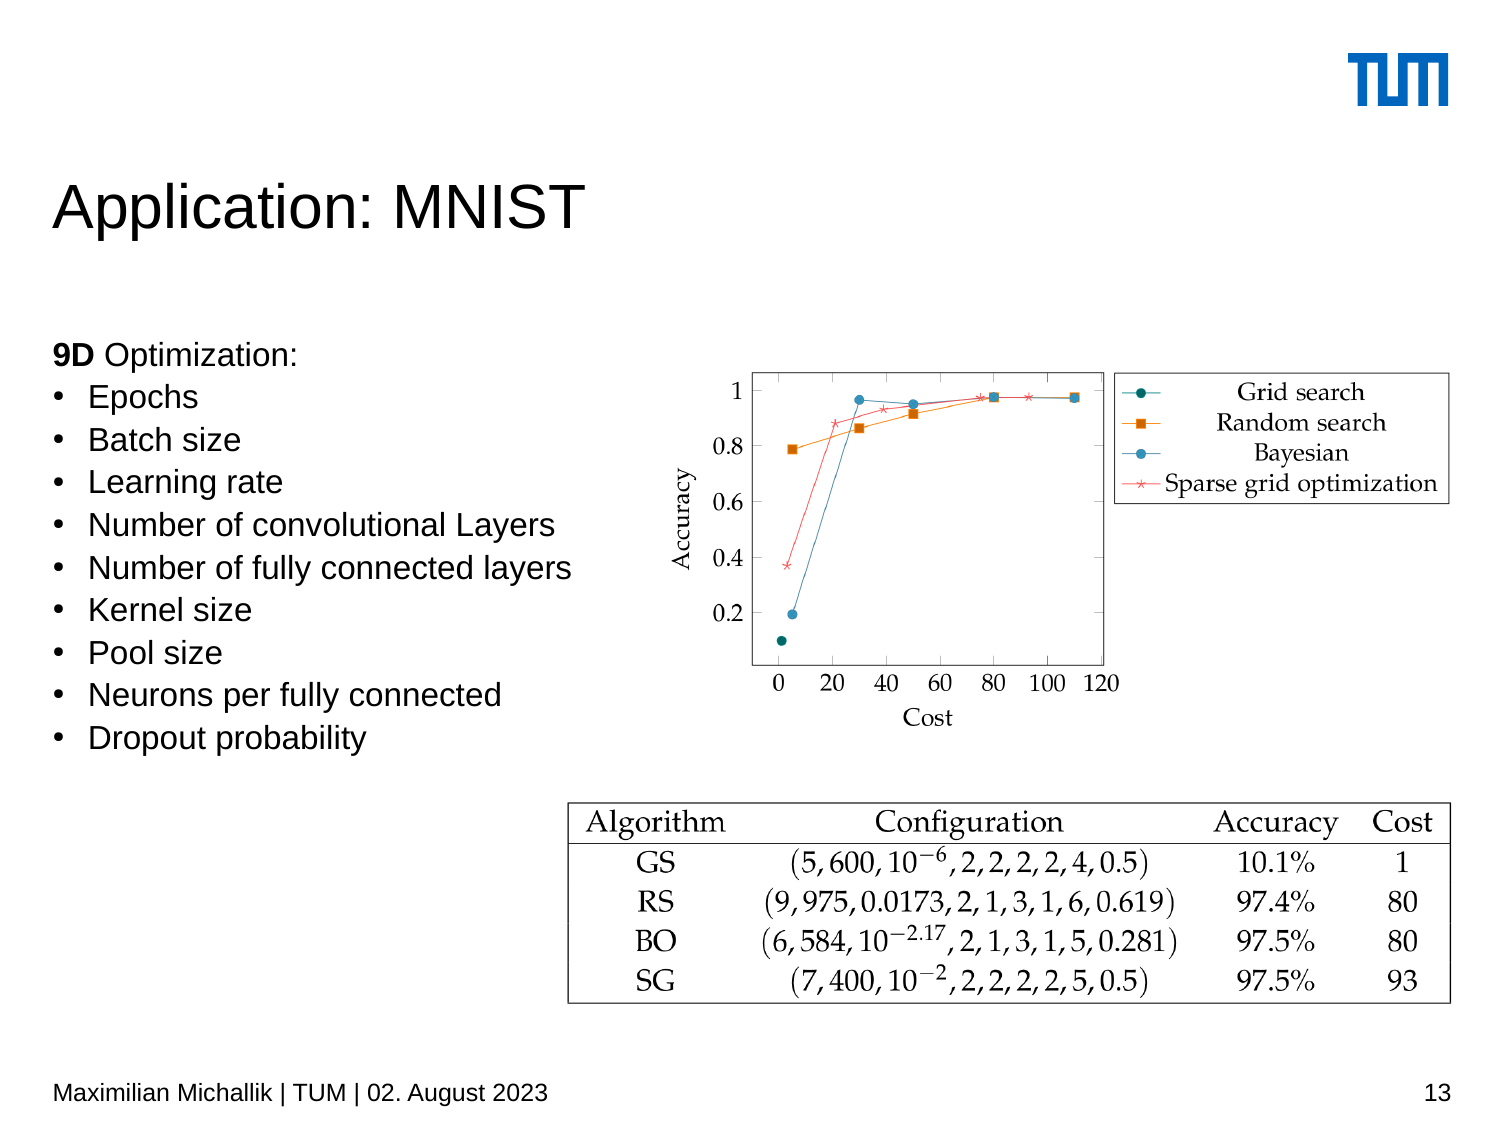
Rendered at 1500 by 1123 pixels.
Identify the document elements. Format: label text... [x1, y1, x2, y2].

title Application: MNIST [52, 171, 1453, 242]
list 9D Optimization: Epochs Batch size Learning rate Number of convolutional Layers Number of fully connected layers Kernel size Pool size Neurons per fully connected Dropout probability [52, 330, 745, 996]
picture [663, 367, 1453, 733]
picture [566, 800, 1453, 1005]
